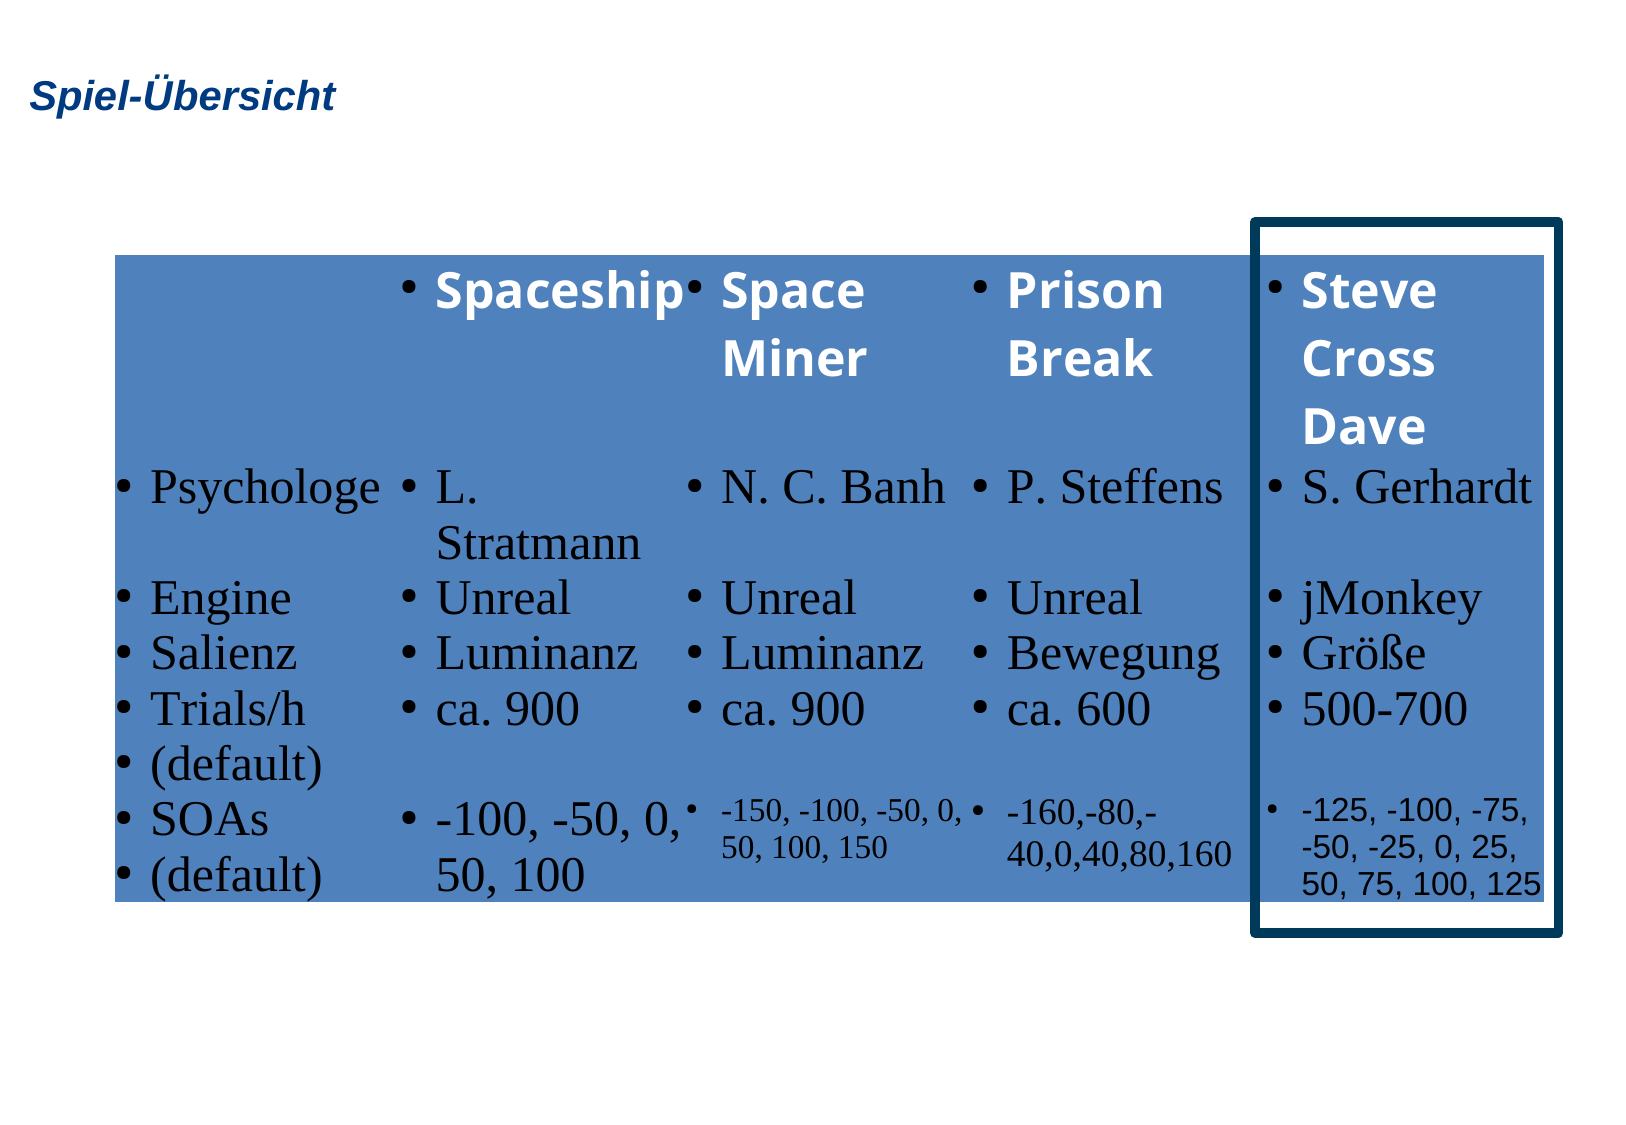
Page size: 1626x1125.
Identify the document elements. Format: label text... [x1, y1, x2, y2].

table_cell Bewegung [1260, 625, 1266, 681]
table_header [115, 255, 400, 459]
table_cell P. Steffens [971, 459, 1250, 570]
table_cell N. C. Banh [686, 459, 971, 570]
table_cell Psychologe [115, 459, 400, 570]
table_cell -160,-80,-40,0,40,80,160 [971, 791, 1250, 902]
table_cell Unreal [686, 570, 971, 625]
table_cell Luminanz [400, 625, 686, 681]
table_cell Engine [115, 570, 400, 625]
table_cell Luminanz [686, 625, 971, 681]
table_cell S. Gerhardt [1266, 459, 1544, 570]
table_cell L. Stratmann [400, 459, 686, 570]
table_cell SOAs (default) [115, 791, 400, 902]
table_cell -125, -100, -75, -50, -25, 0, 25, 50, 75, 100, 125 [1266, 791, 1544, 902]
table_header Spaceship [400, 255, 686, 459]
table_cell ca. 900 [400, 681, 686, 791]
table_cell ca. 600 [971, 681, 1250, 791]
table_cell -150, -100, -50, 0, 50, 100, 150 [686, 791, 971, 902]
table_cell Größe [1266, 625, 1544, 681]
table_header Space Miner [686, 255, 971, 459]
table_cell P. Steffens [1260, 459, 1266, 570]
table_cell -160,-80,-40,0,40,80,160 [1260, 791, 1266, 902]
table_header Prison Break [971, 255, 1250, 459]
table_cell Trials/h (default) [115, 681, 400, 791]
table_cell Unreal [400, 570, 686, 625]
table_cell ca. 600 [1260, 681, 1266, 791]
table_cell Bewegung [971, 625, 1250, 681]
table_header Steve Cross Dave [1266, 255, 1544, 459]
table_cell Unreal [971, 570, 1250, 625]
table_cell 500-700 [1266, 681, 1544, 791]
table_cell Engine [211, 614, 225, 623]
table_cell ca. 900 [686, 681, 971, 791]
table_cell Salienz [115, 625, 400, 681]
table_header Prison Break [1260, 255, 1266, 459]
table_cell -100, -50, 0, 50, 100 [400, 791, 686, 902]
table_cell Unreal [1260, 570, 1266, 625]
table_cell Engine [212, 592, 222, 604]
table_cell jMonkey [1266, 570, 1544, 625]
title Spiel-Übersicht [14, 12, 1086, 176]
